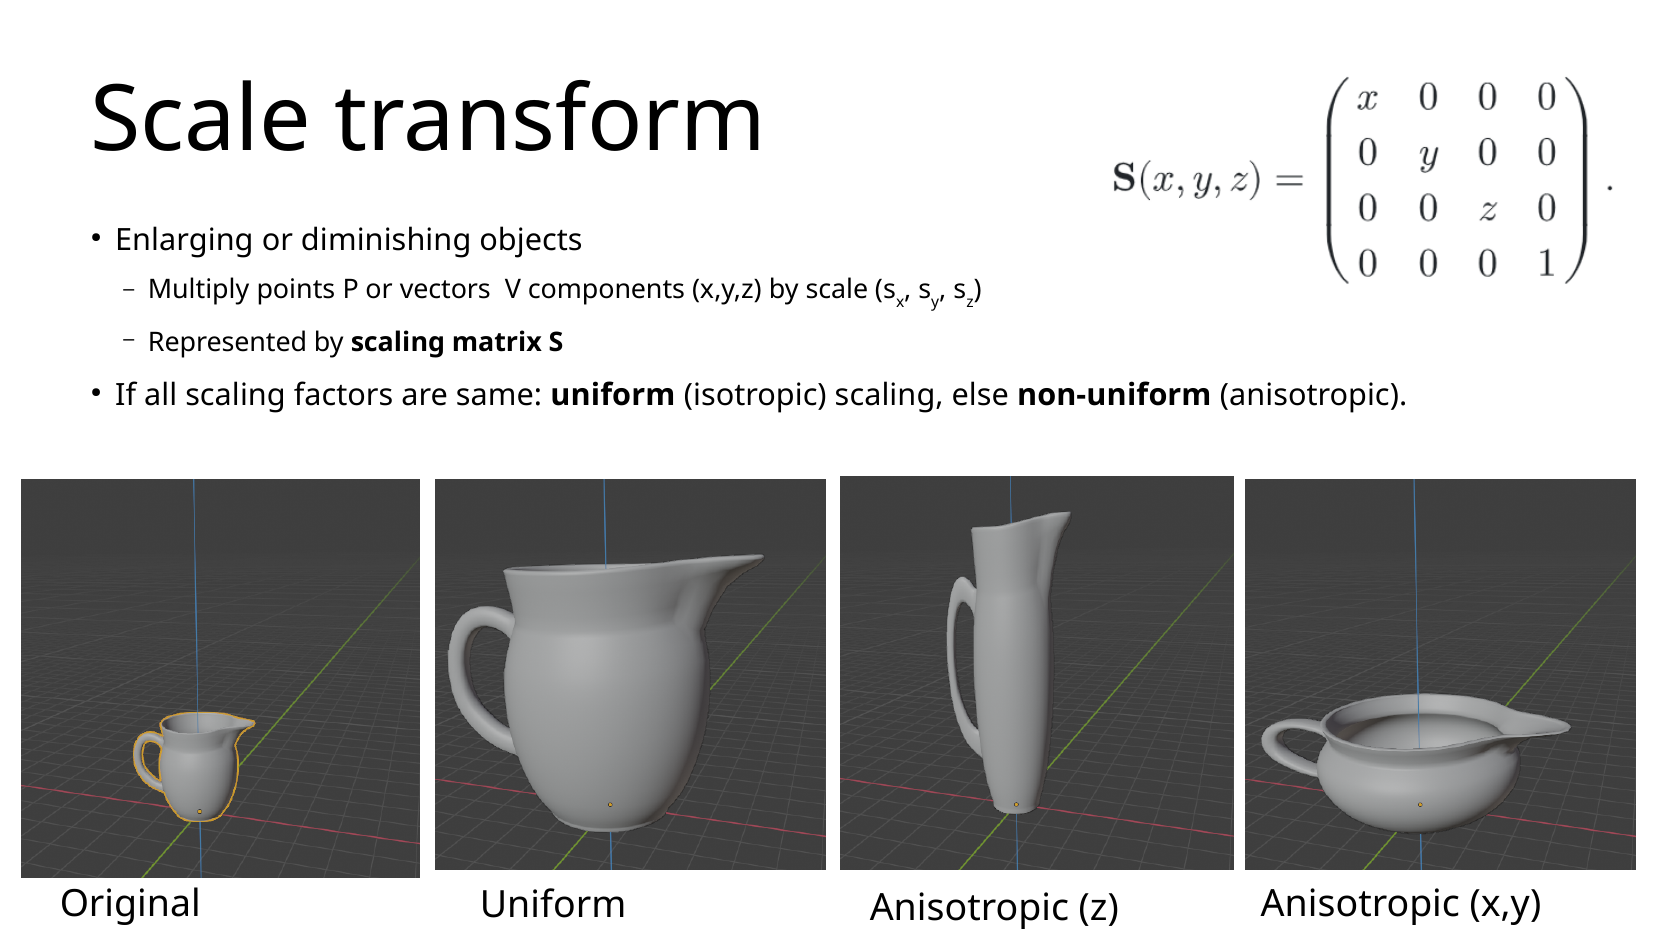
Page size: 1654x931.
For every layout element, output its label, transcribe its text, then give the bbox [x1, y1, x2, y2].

title Scale transform [90, 37, 1579, 193]
picture [1095, 59, 1629, 304]
picture [435, 479, 826, 871]
picture [21, 479, 420, 878]
list Enlarging or diminishing objects Multiply points P or vectors V components (x,y,z) by scale (sx, sy, sz) Represented by scaling matrix S If all scaling factors are same: uniform (isotropic) scaling, else non-uniform (anisotropic). [82, 217, 1571, 421]
text_box Uniform [465, 870, 811, 931]
text_box Anisotropic (z) [855, 873, 1201, 931]
picture [840, 476, 1234, 871]
picture [1245, 479, 1636, 870]
text_box Anisotropic (x,y) [1245, 869, 1591, 931]
text_box Original [45, 868, 391, 931]
